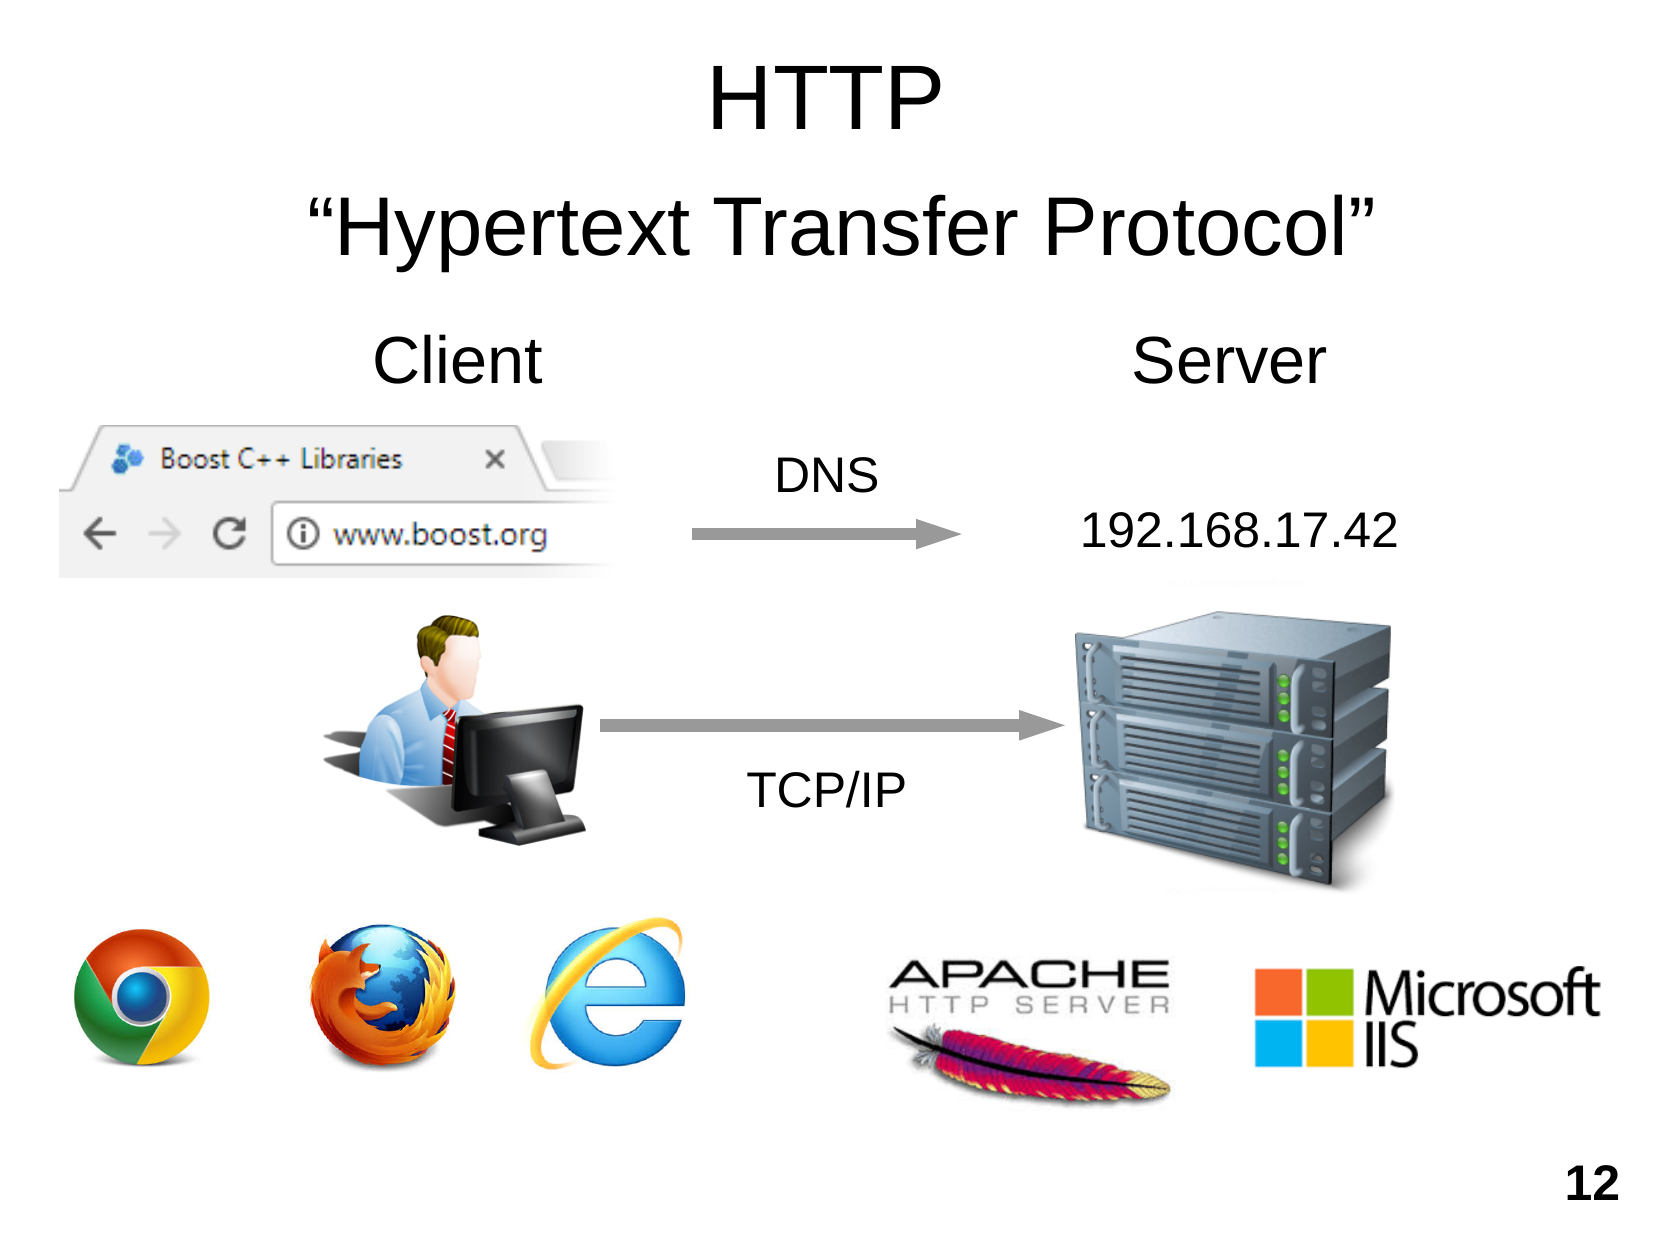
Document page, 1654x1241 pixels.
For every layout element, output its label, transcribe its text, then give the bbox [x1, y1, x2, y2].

picture [67, 922, 216, 1071]
picture [517, 907, 691, 1081]
text_box 192.168.17.42 [1065, 495, 1415, 566]
text_box Server [840, 315, 1621, 406]
picture [306, 922, 458, 1073]
title HTTP [82, 15, 1571, 181]
picture [59, 425, 646, 579]
picture [855, 915, 1205, 1156]
picture [1235, 915, 1621, 1120]
picture [322, 615, 586, 846]
text_box TCP/IP [731, 754, 923, 826]
list “Hypertext Transfer Protocol” [82, 180, 1531, 286]
text_box Client [75, 315, 840, 406]
text_box DNS [759, 439, 895, 511]
picture [1075, 575, 1396, 896]
